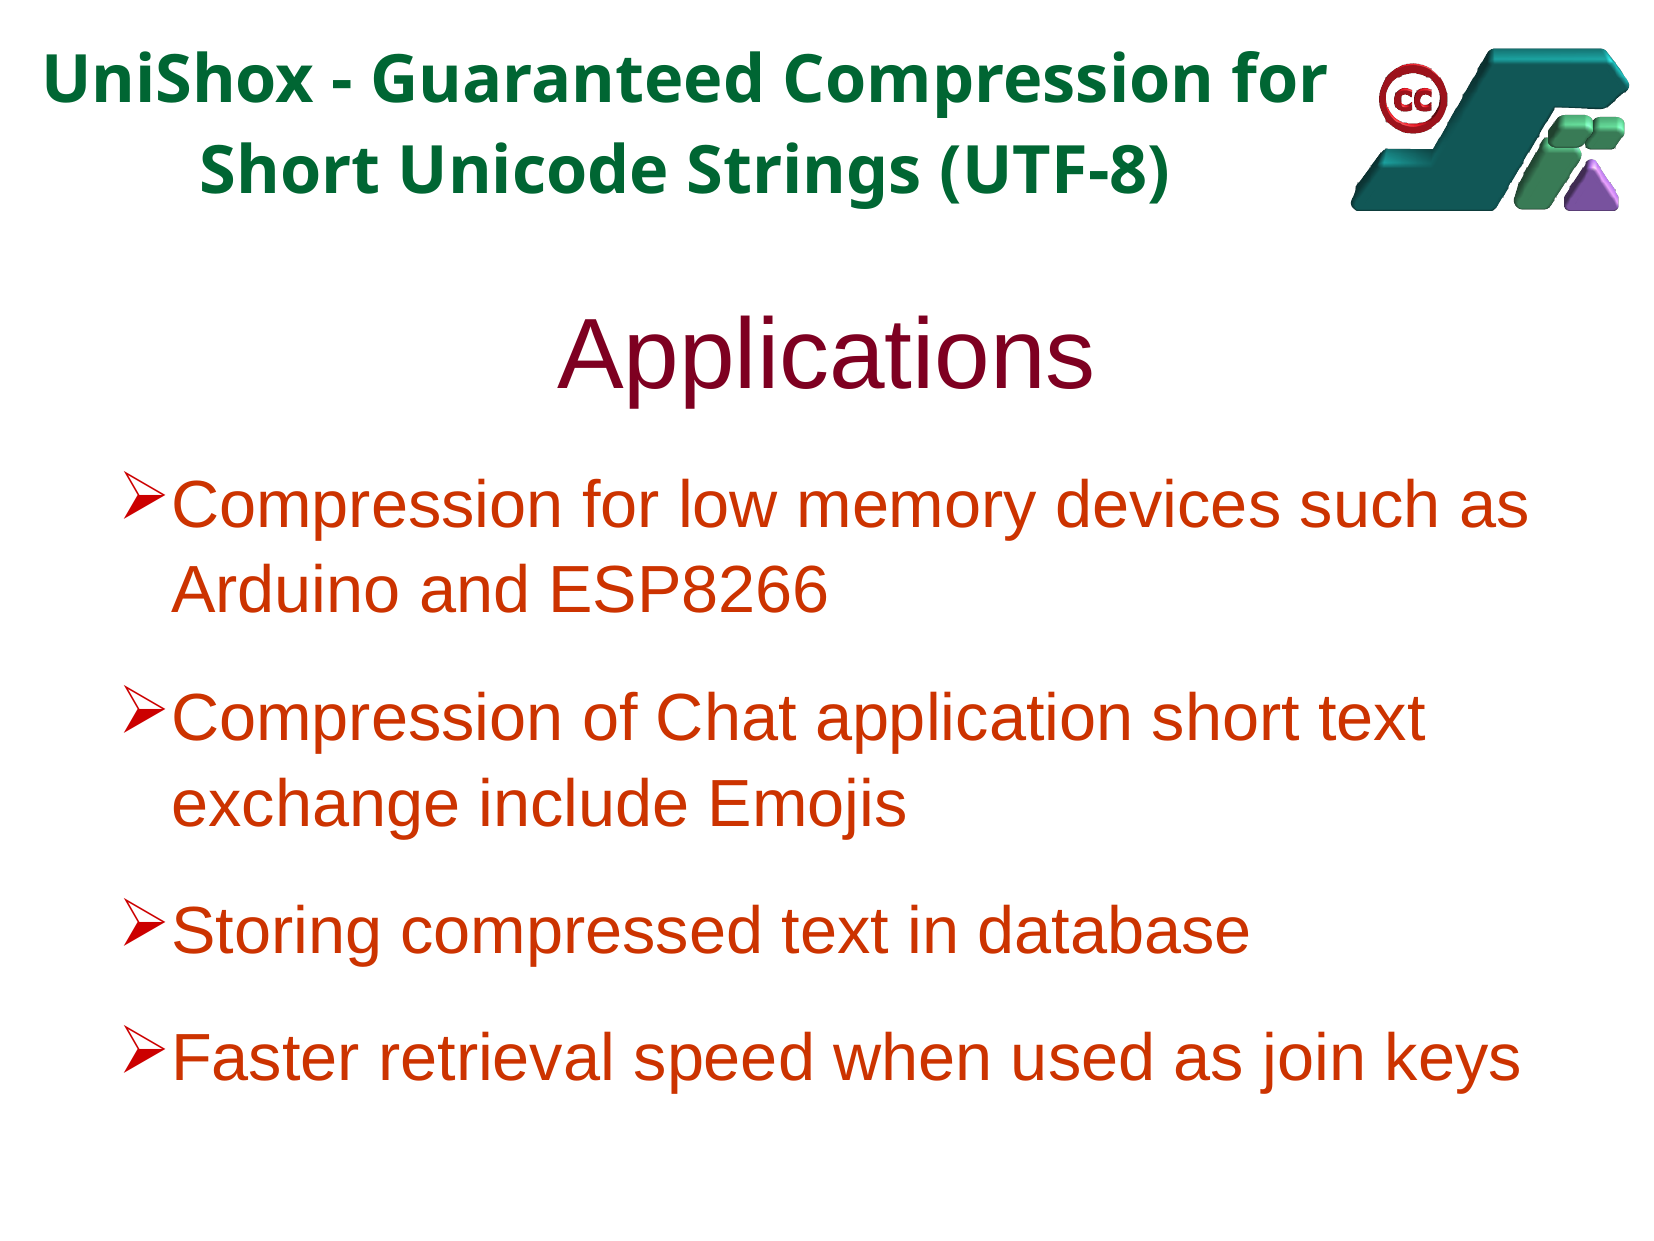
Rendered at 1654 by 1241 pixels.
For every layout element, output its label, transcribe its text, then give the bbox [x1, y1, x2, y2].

text_box UniShox - Guaranteed Compression for Short Unicode Strings (UTF-8) [23, 24, 1347, 237]
title Applications [82, 250, 1571, 458]
picture [1340, 47, 1631, 214]
list Compression for low memory devices such as Arduino and ESP8266 Compression of Chat application short text exchange include Emojis Storing compressed text in database Faster retrieval speed when used as join keys [82, 458, 1571, 1175]
